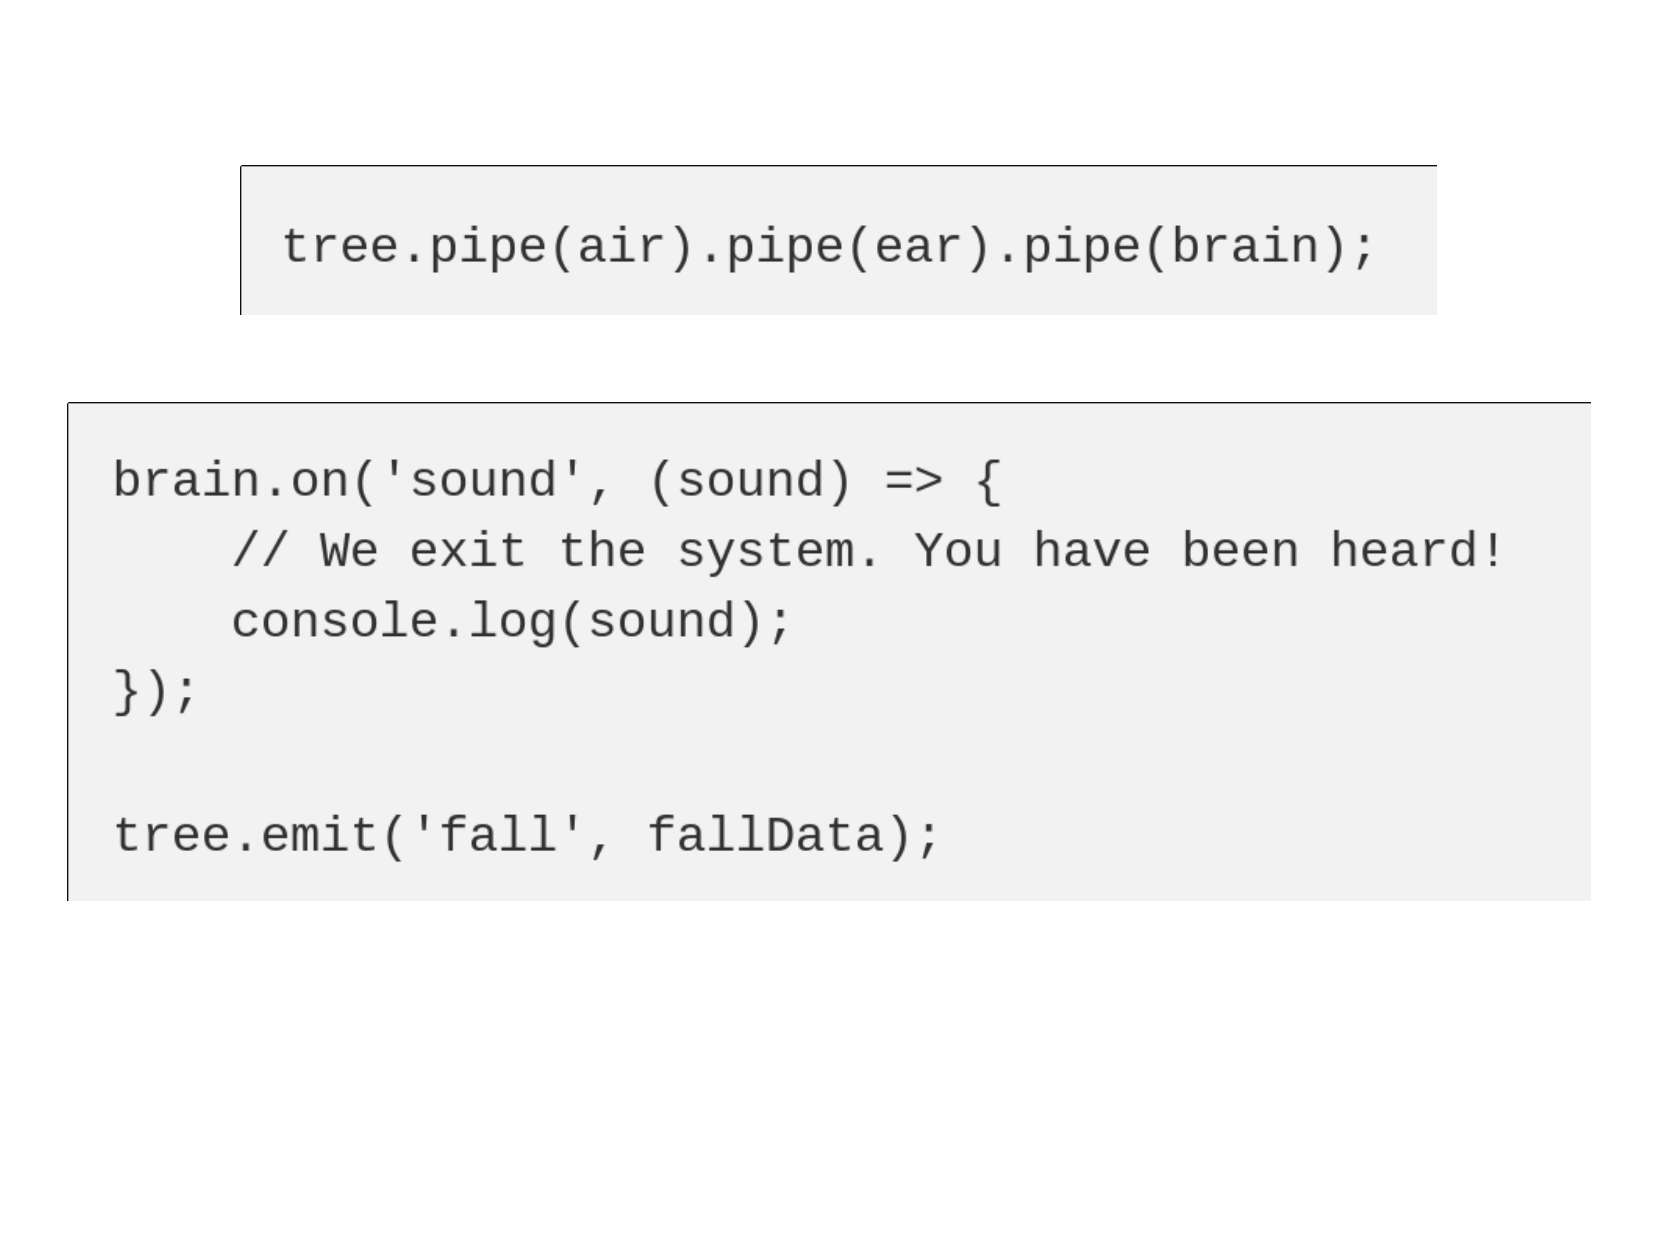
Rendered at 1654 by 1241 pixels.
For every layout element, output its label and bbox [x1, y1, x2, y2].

picture [240, 165, 1437, 316]
picture [67, 402, 1591, 901]
